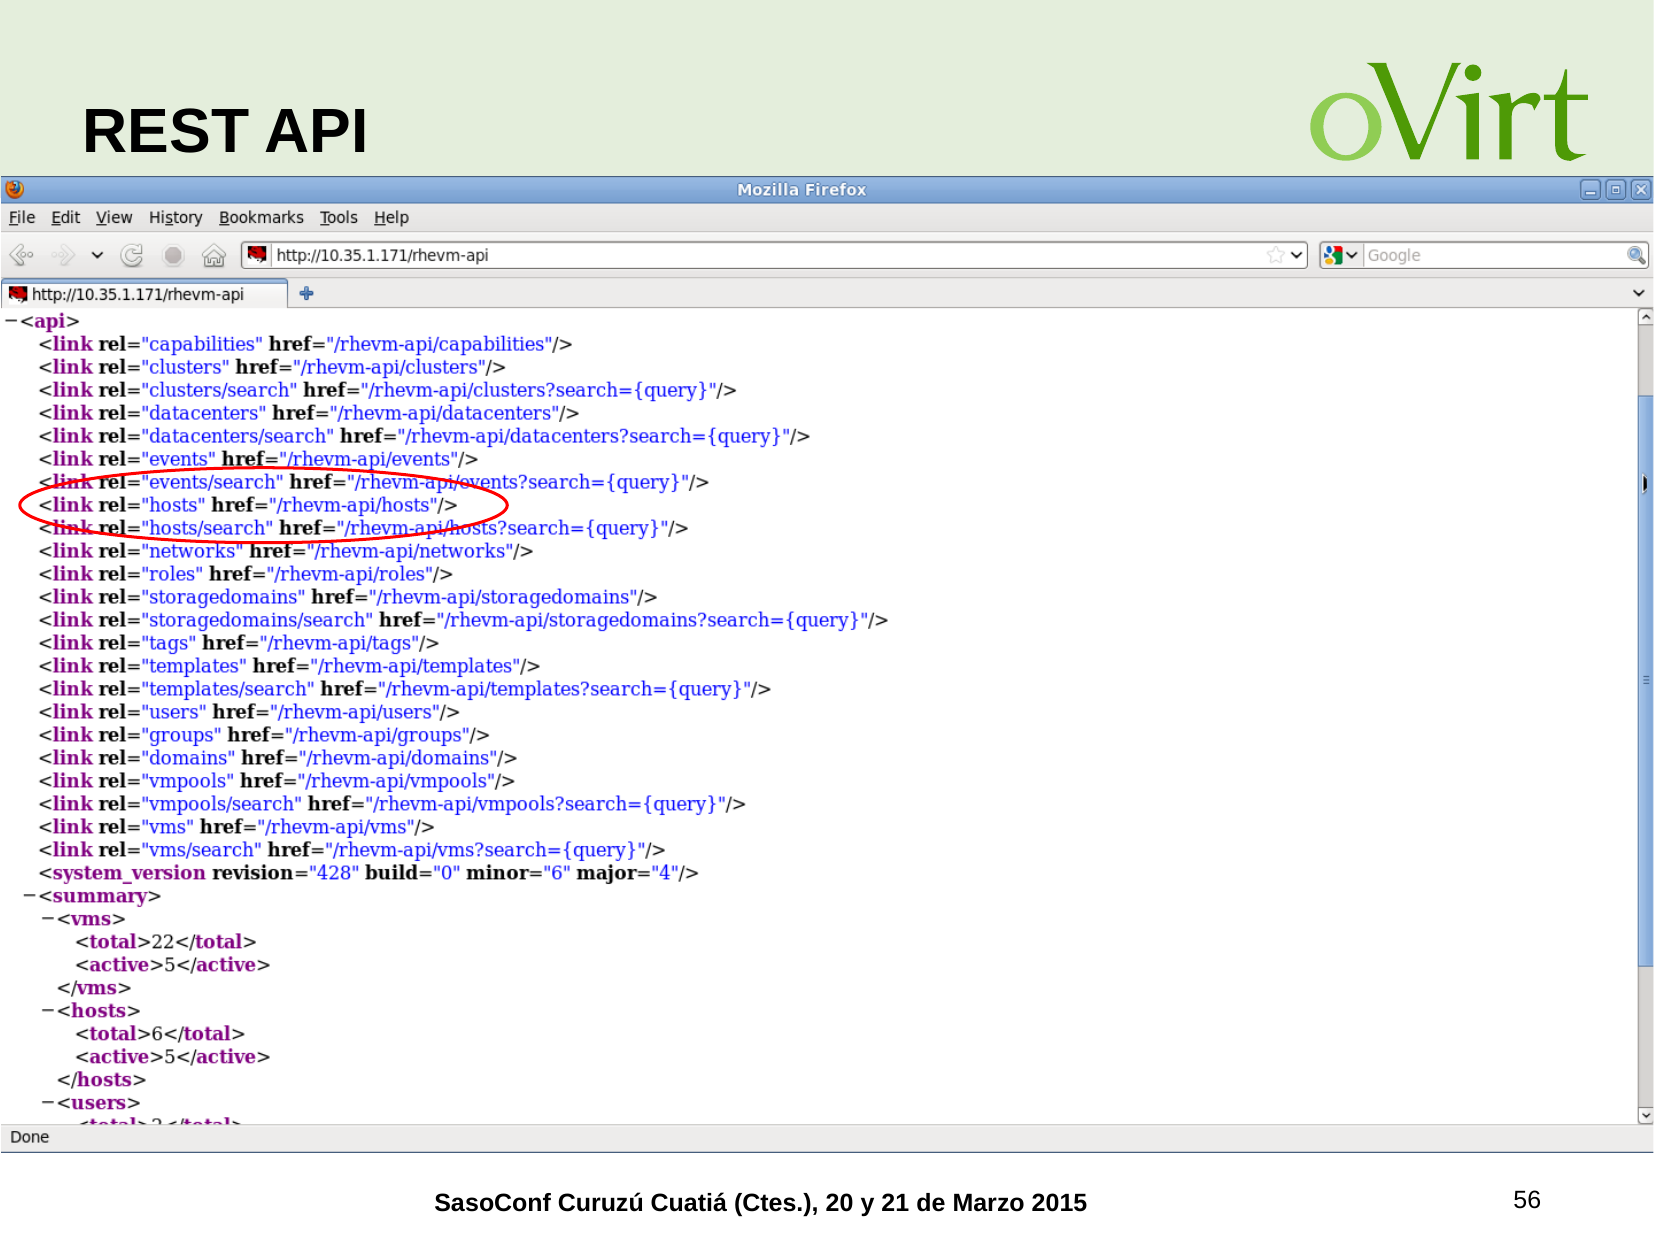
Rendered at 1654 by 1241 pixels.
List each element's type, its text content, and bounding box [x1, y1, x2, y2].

title REST API [82, 37, 1571, 176]
picture [1, 176, 1654, 1153]
